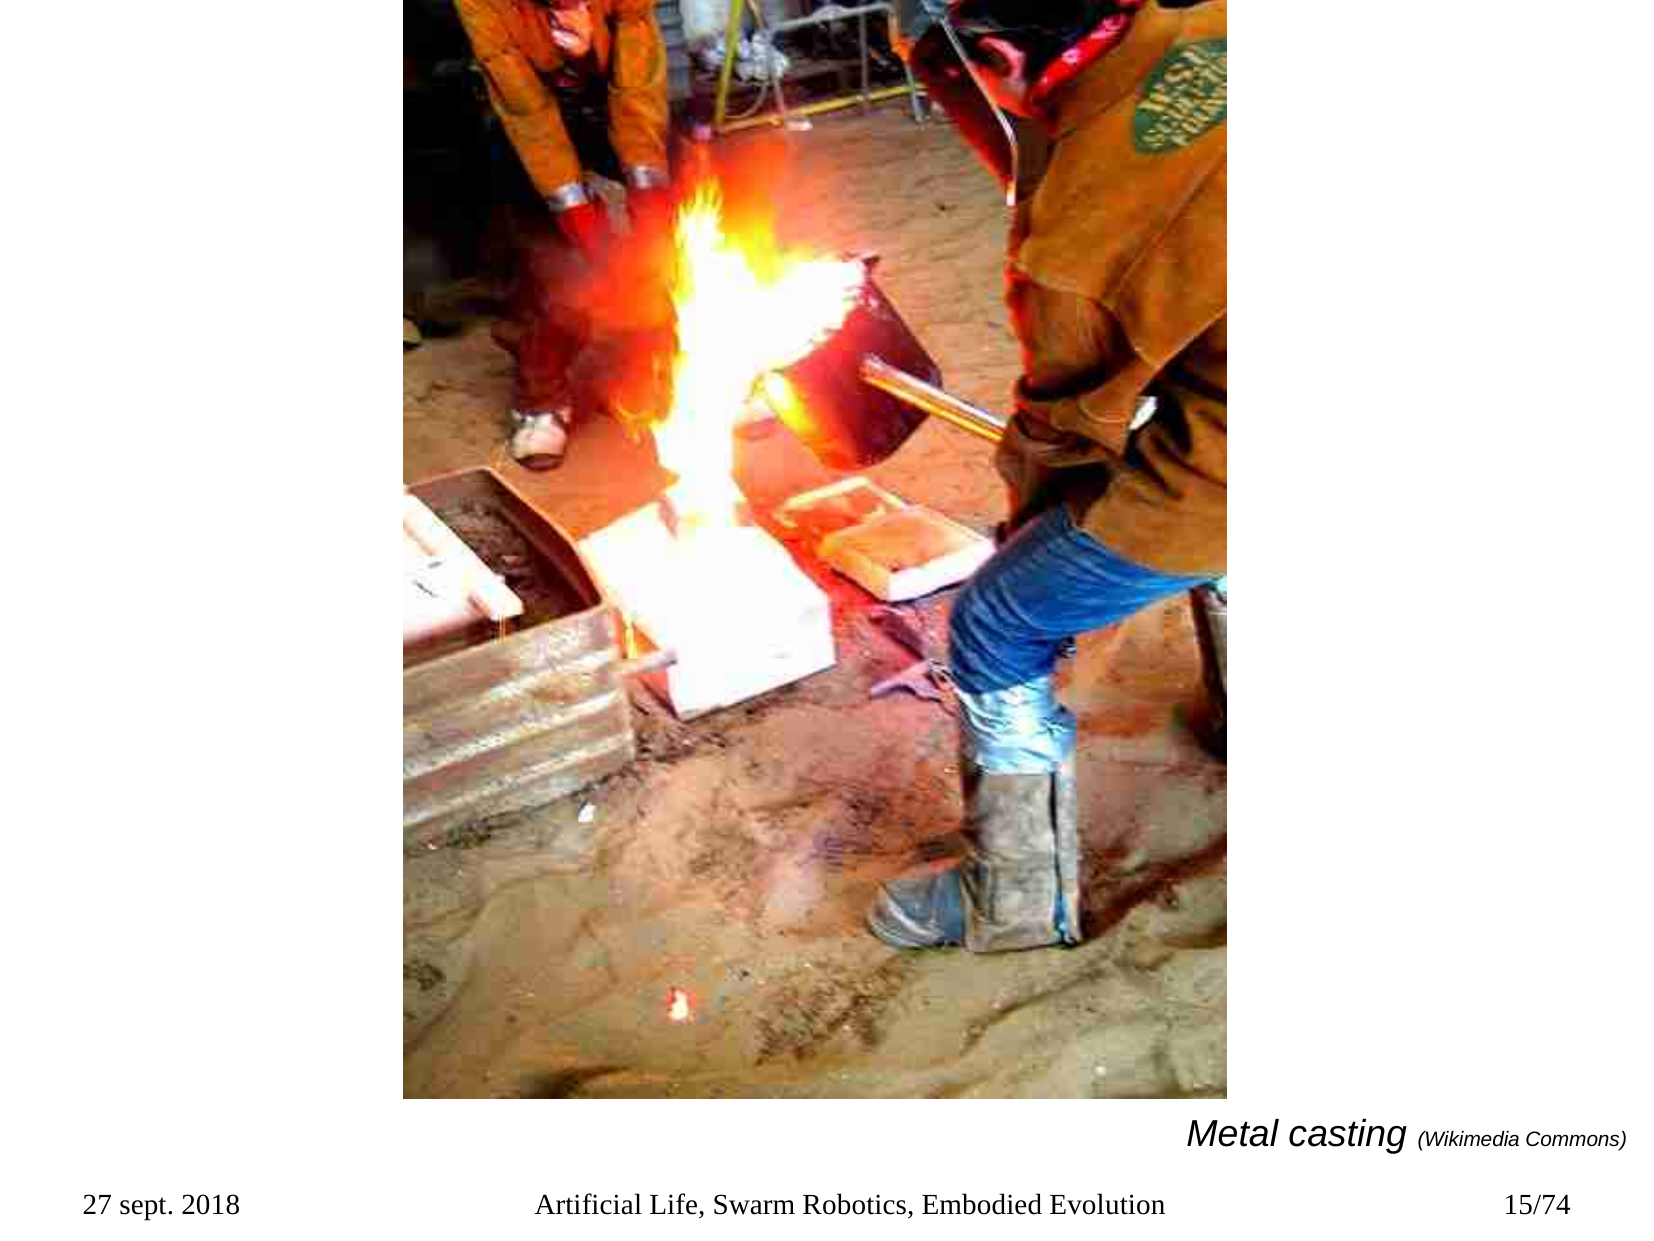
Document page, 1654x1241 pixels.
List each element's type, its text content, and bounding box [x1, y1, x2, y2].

text_box Metal casting (Wikimedia Commons) [177, 1105, 1642, 1163]
picture [403, 0, 1227, 1099]
